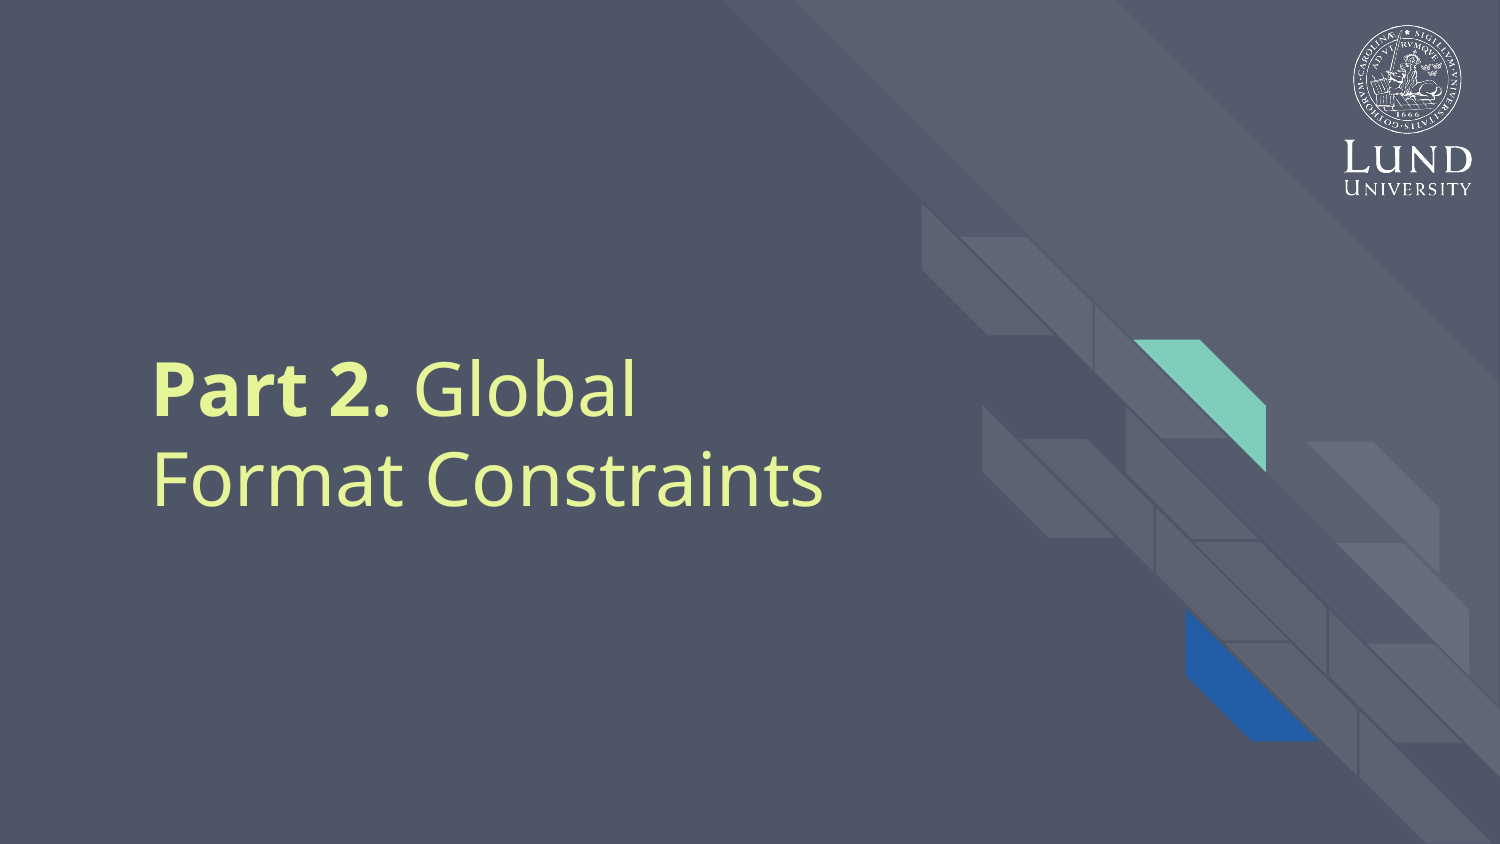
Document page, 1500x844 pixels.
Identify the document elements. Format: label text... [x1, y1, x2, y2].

picture [1344, 15, 1480, 209]
title Part 2. Global Format Constraints [135, 336, 895, 526]
